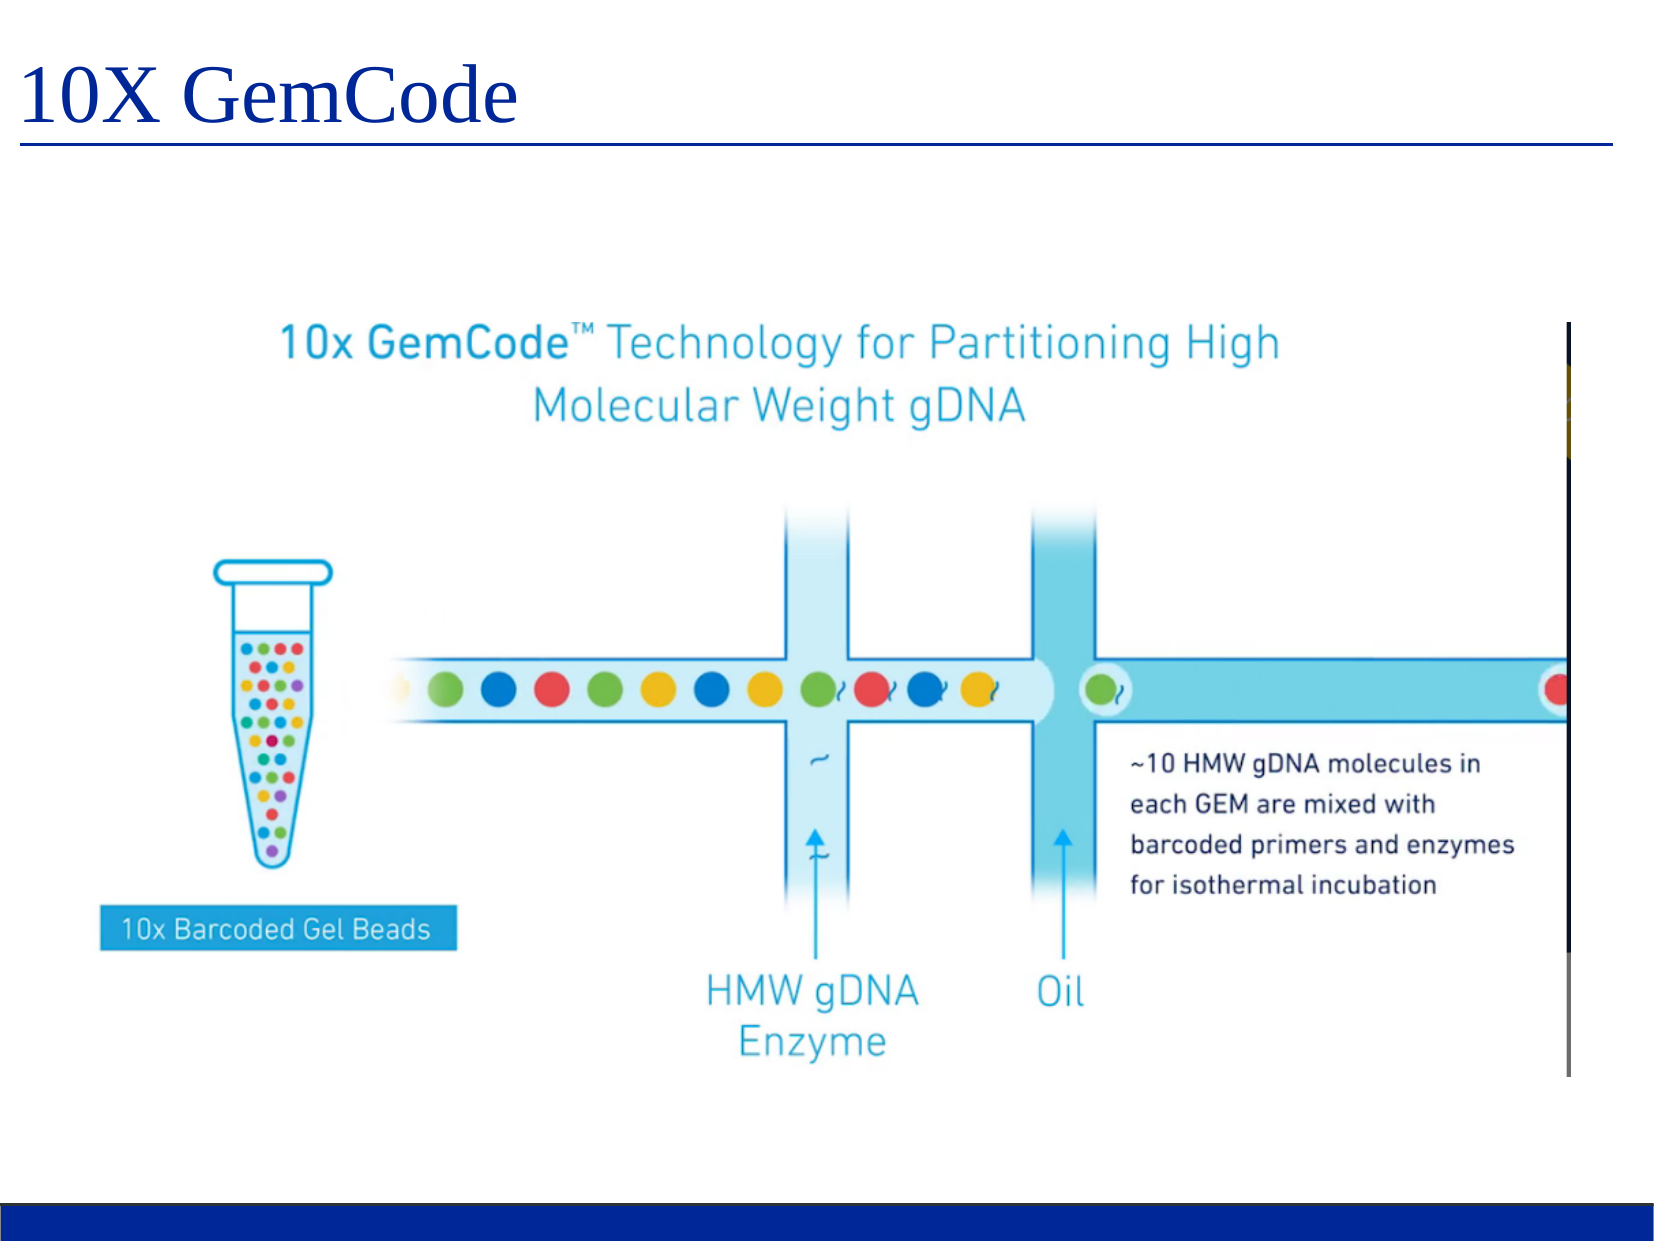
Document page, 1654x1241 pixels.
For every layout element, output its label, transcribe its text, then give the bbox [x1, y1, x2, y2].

title 10X GemCode [17, 0, 1589, 198]
picture [82, 290, 1571, 1109]
